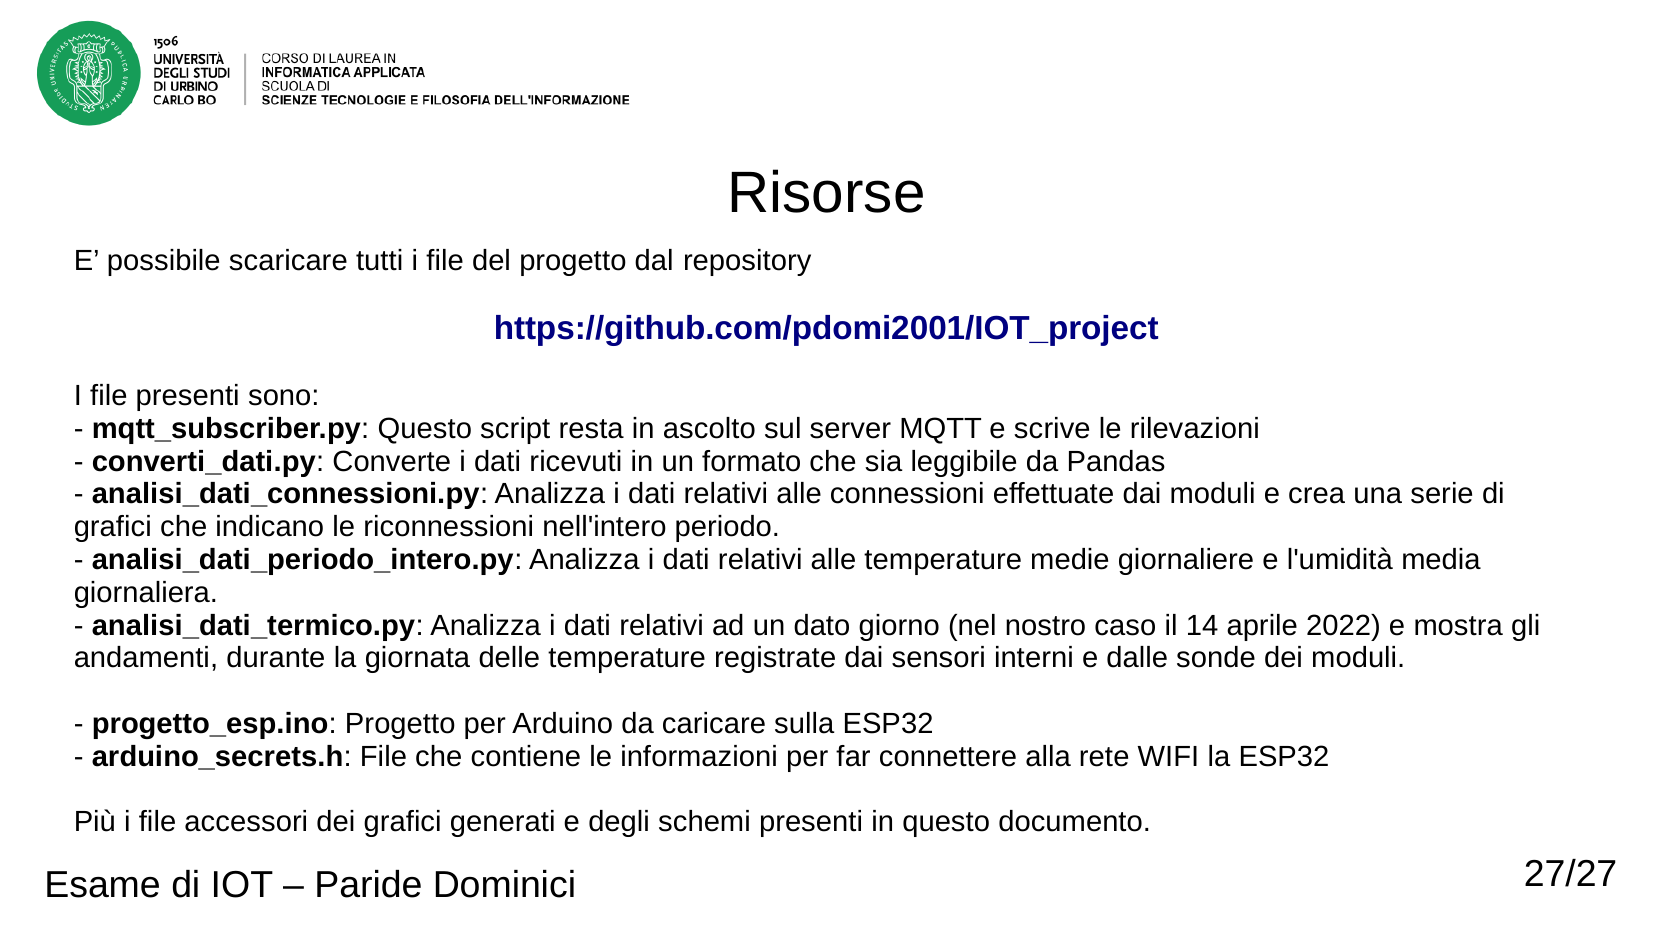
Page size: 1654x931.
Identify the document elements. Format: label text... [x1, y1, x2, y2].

text_box <numero>/27 [1387, 845, 1625, 916]
text_box E’ possibile scaricare tutti i file del progetto dal repository https://github.com/pdomi2001/IOT_project I file presenti sono: - mqtt_subscriber.py: Questo script resta in ascolto sul server MQTT e scrive le rilevazioni - converti_dati.py: Converte i dati ricevuti in un formato che sia leggibile da Pandas - analisi_dati_connessioni.py: Analizza i dati relativi alle connessioni effettuate dai moduli e crea una serie di grafici che indicano le riconnessioni nell'intero periodo. - analisi_dati_periodo_intero.py: Analizza i dati relativi alle temperature medie giornaliere e l'umidità media giornaliera. - analisi_dati_termico.py: Analizza i dati relativi ad un dato giorno (nel nostro caso il 14 aprile 2022) e mostra gli andamenti, durante la giornata delle temperature registrate dai sensori interni e dalle sonde dei moduli. - progetto_esp.ino: Progetto per Arduino da caricare sulla ESP32 - arduino_secrets.h: File che contiene le informazioni per far connettere alla rete WIFI la ESP32 Più i file accessori dei grafici generati e degli schemi presenti in questo documento. [59, 236, 1595, 846]
title Risorse [82, 147, 1571, 236]
picture [25, 17, 650, 128]
text_box Esame di IOT – Paride Dominici [29, 856, 680, 914]
